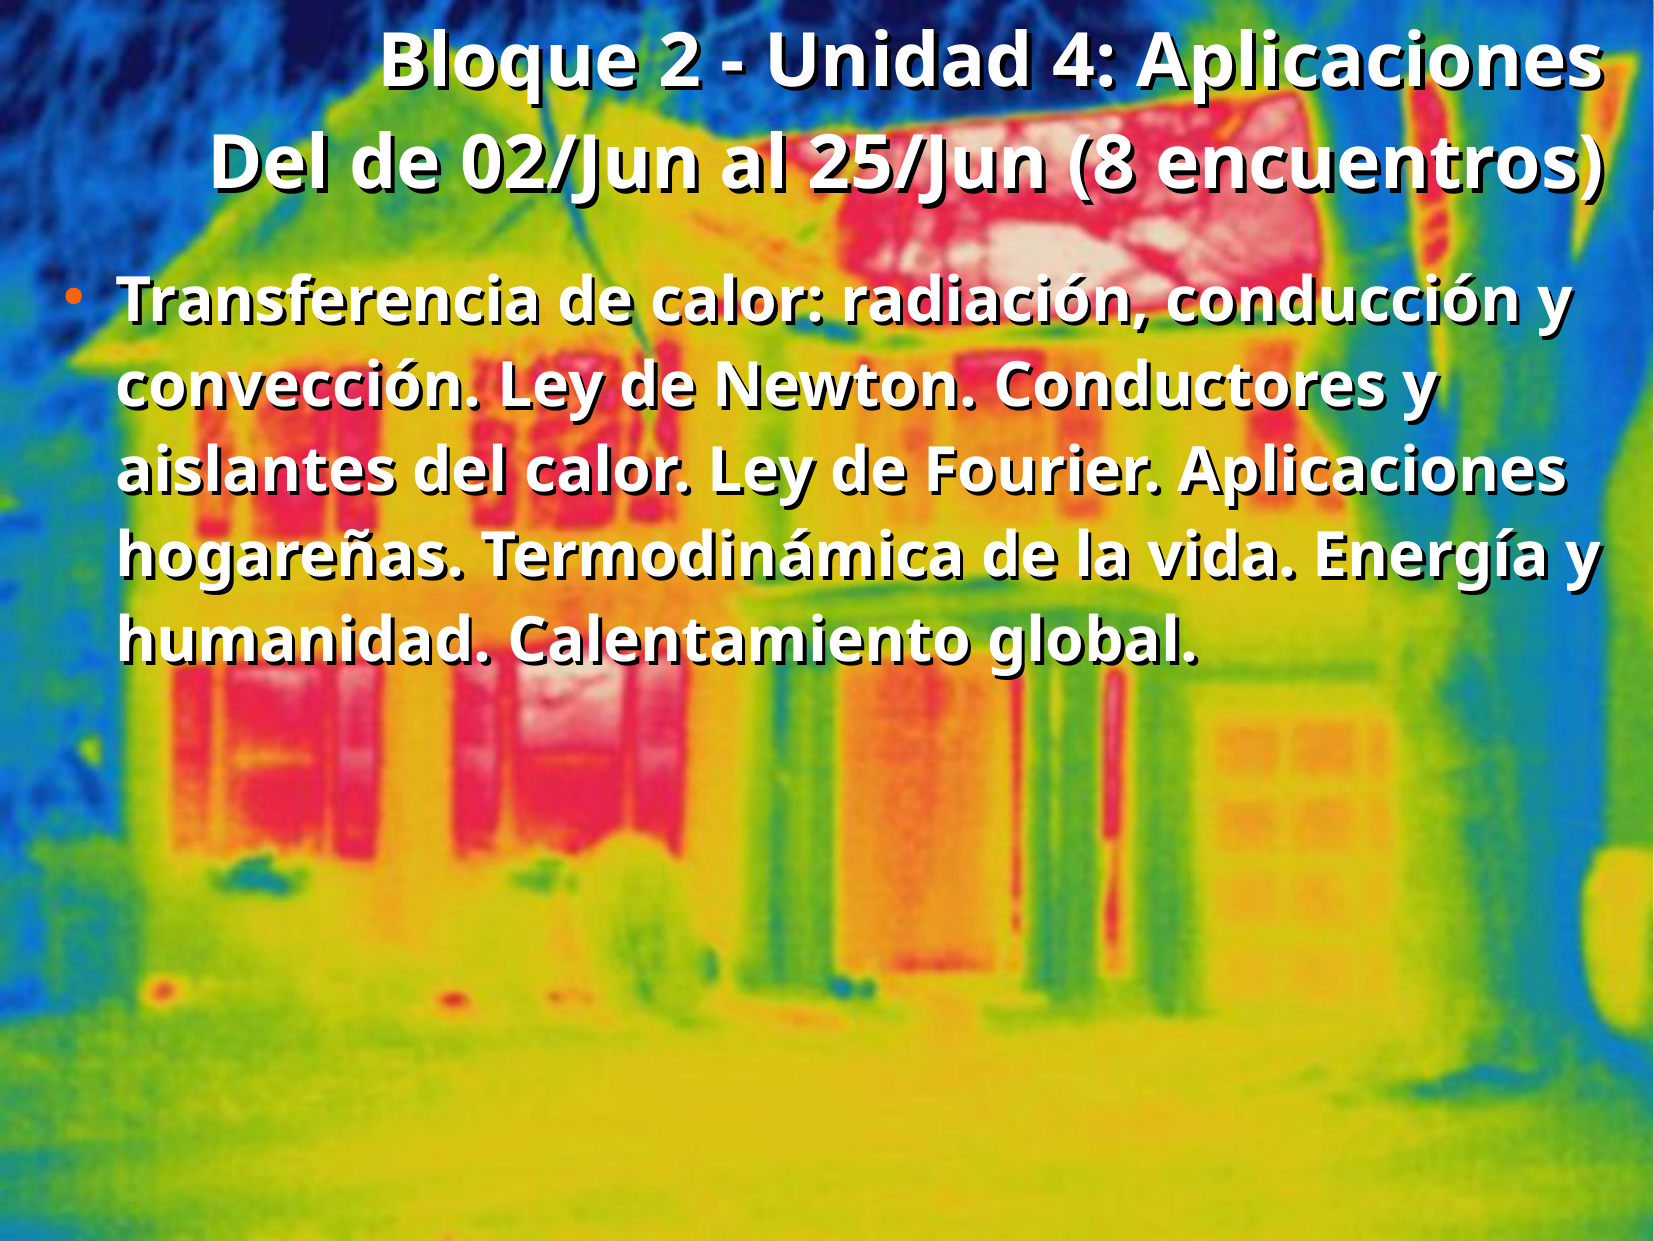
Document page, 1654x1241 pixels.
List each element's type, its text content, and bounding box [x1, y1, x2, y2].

picture [0, 0, 1654, 1241]
list Transferencia de calor: radiación, conducción y convección. Ley de Newton. Conductores y aislantes del calor. Ley de Fourier. Aplicaciones hogareñas. Termodinámica de la vida. Energía y humanidad. Calentamiento global. [45, 255, 1606, 1156]
title Bloque 2 - Unidad 4: Aplicaciones Del de 02/Jun al 25/Jun (8 encuentros) [45, 0, 1606, 240]
